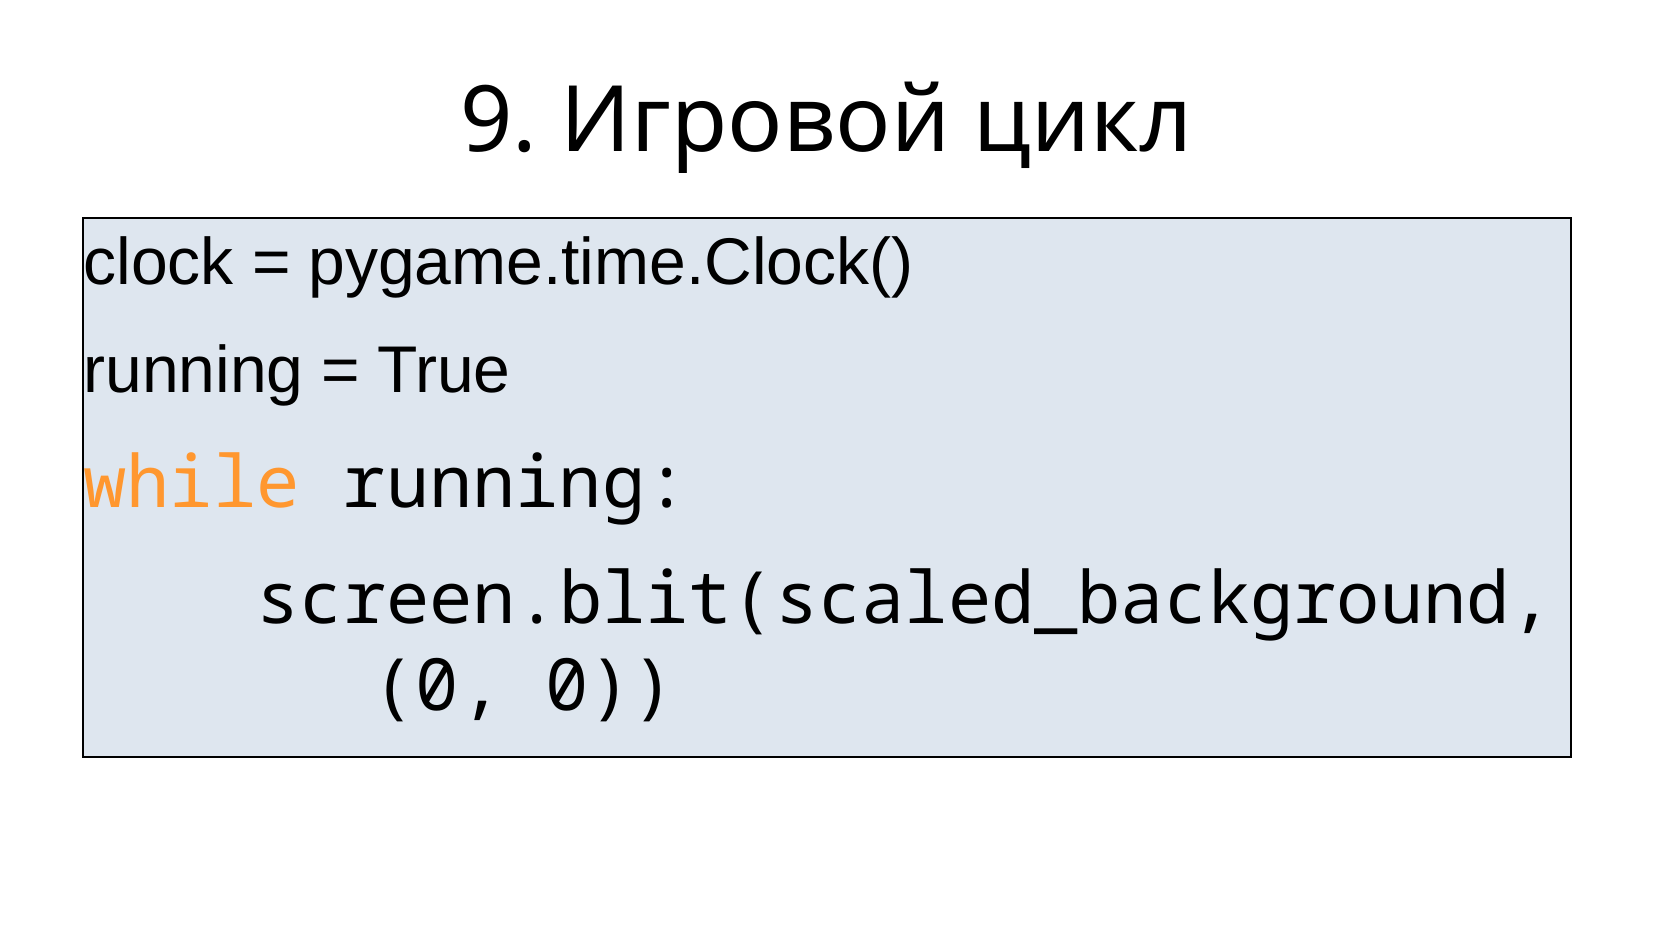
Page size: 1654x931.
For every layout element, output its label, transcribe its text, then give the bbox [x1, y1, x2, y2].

title 9. Игровой цикл [82, 37, 1571, 193]
list clock = pygame.time.Clock() running = True while running: screen.blit(scaled_background, (0, 0)) [82, 217, 1571, 757]
